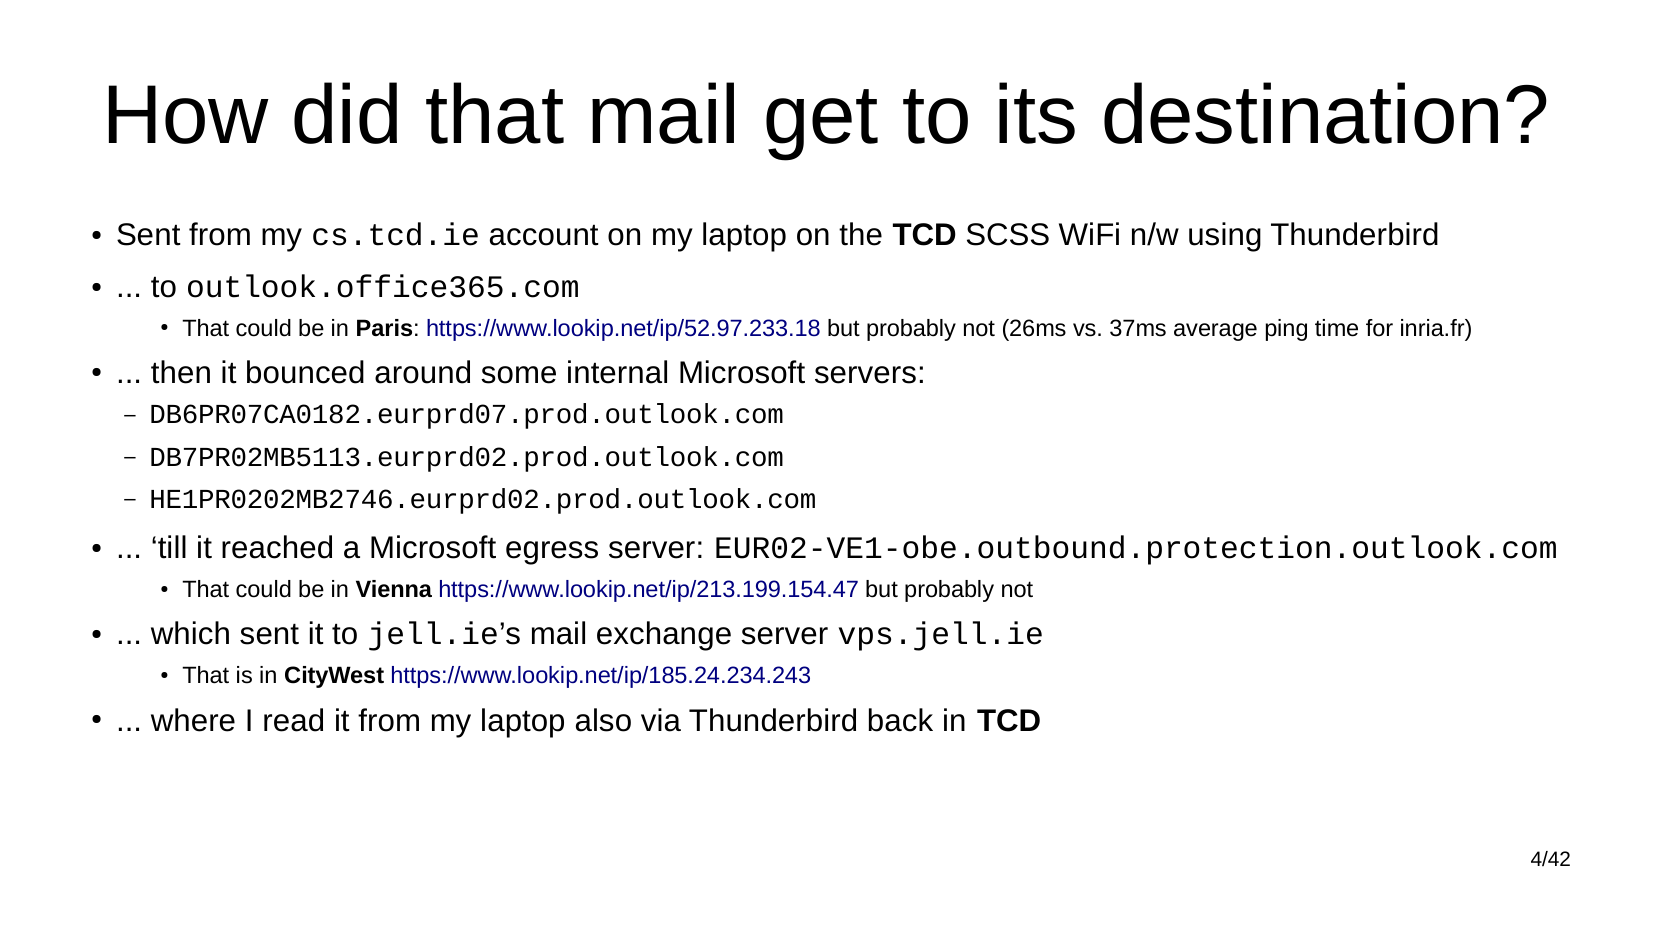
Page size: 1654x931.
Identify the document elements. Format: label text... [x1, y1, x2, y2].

list Sent from my cs.tcd.ie account on my laptop on the TCD SCSS WiFi n/w using Thunderbird ... to outlook.office365.com That could be in Paris: https://www.lookip.net/ip/52.97.233.18 but probably not (26ms vs. 37ms average ping time for inria.fr) ... then it bounced around some internal Microsoft servers: DB6PR07CA0182.eurprd07.prod.outlook.com DB7PR02MB5113.eurprd02.prod.outlook.com HE1PR0202MB2746.eurprd02.prod.outlook.com ... ‘till it reached a Microsoft egress server: EUR02-VE1-obe.outbound.protection.outlook.com That could be in Vienna https://www.lookip.net/ip/213.199.154.47 but probably not ... which sent it to jell.ie’s mail exchange server vps.jell.ie That is in CityWest https://www.lookip.net/ip/185.24.234.243 ... where I read it from my laptop also via Thunderbird back in TCD [82, 217, 1571, 758]
title How did that mail get to its destination? [82, 37, 1571, 193]
